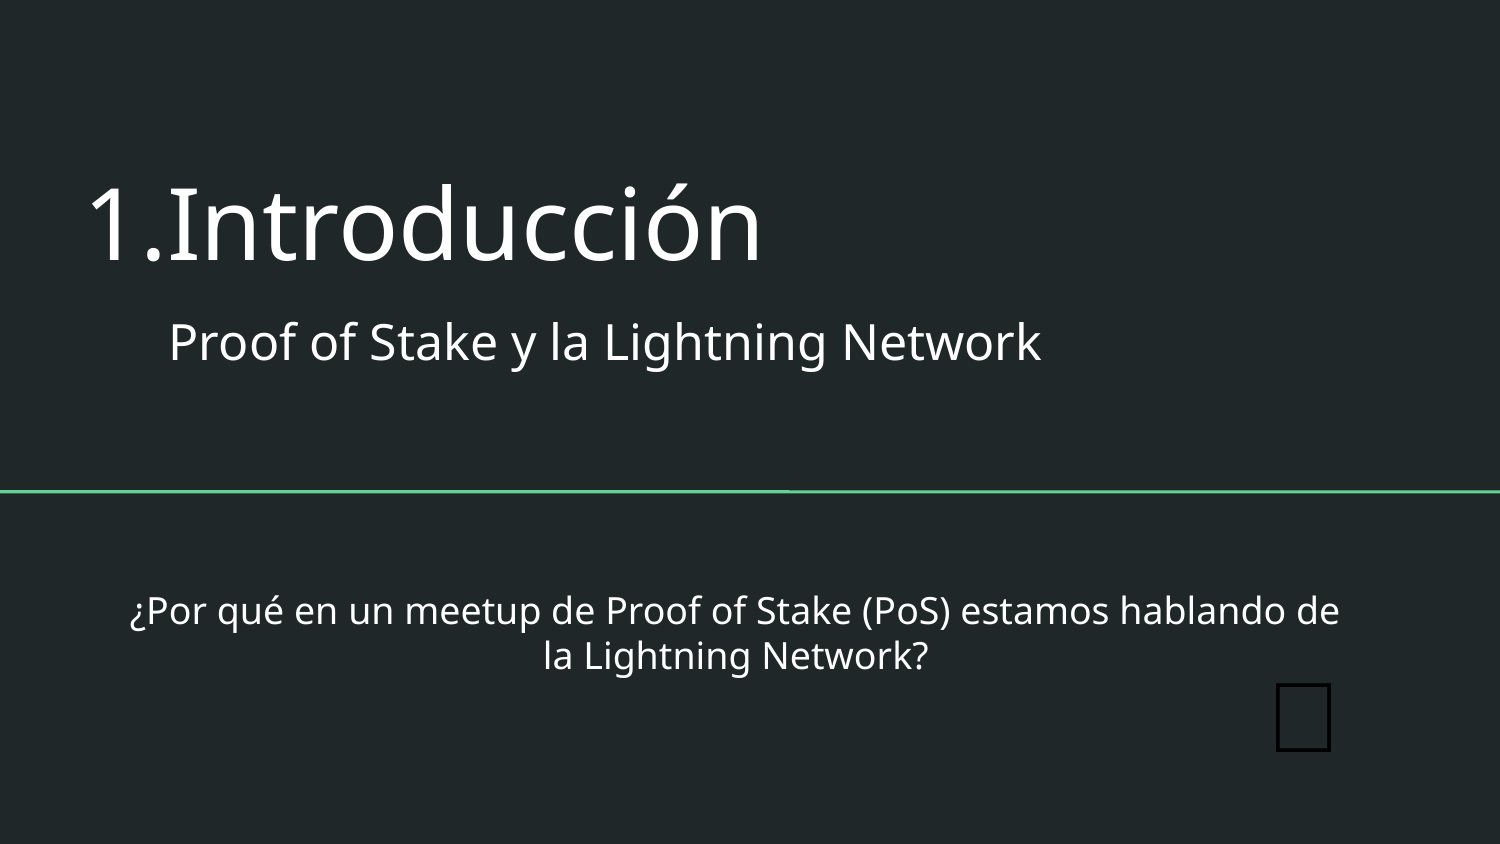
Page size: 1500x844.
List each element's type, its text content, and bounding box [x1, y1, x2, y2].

text_box 🤔 [1251, 637, 1500, 844]
text_box ¿Por qué en un meetup de Proof of Stake (PoS) estamos hablando de la Lightning Network? [95, 571, 1377, 663]
text_box Proof of Stake y la Lightning Network [153, 295, 1487, 399]
text_box Introducción [68, 35, 1401, 296]
